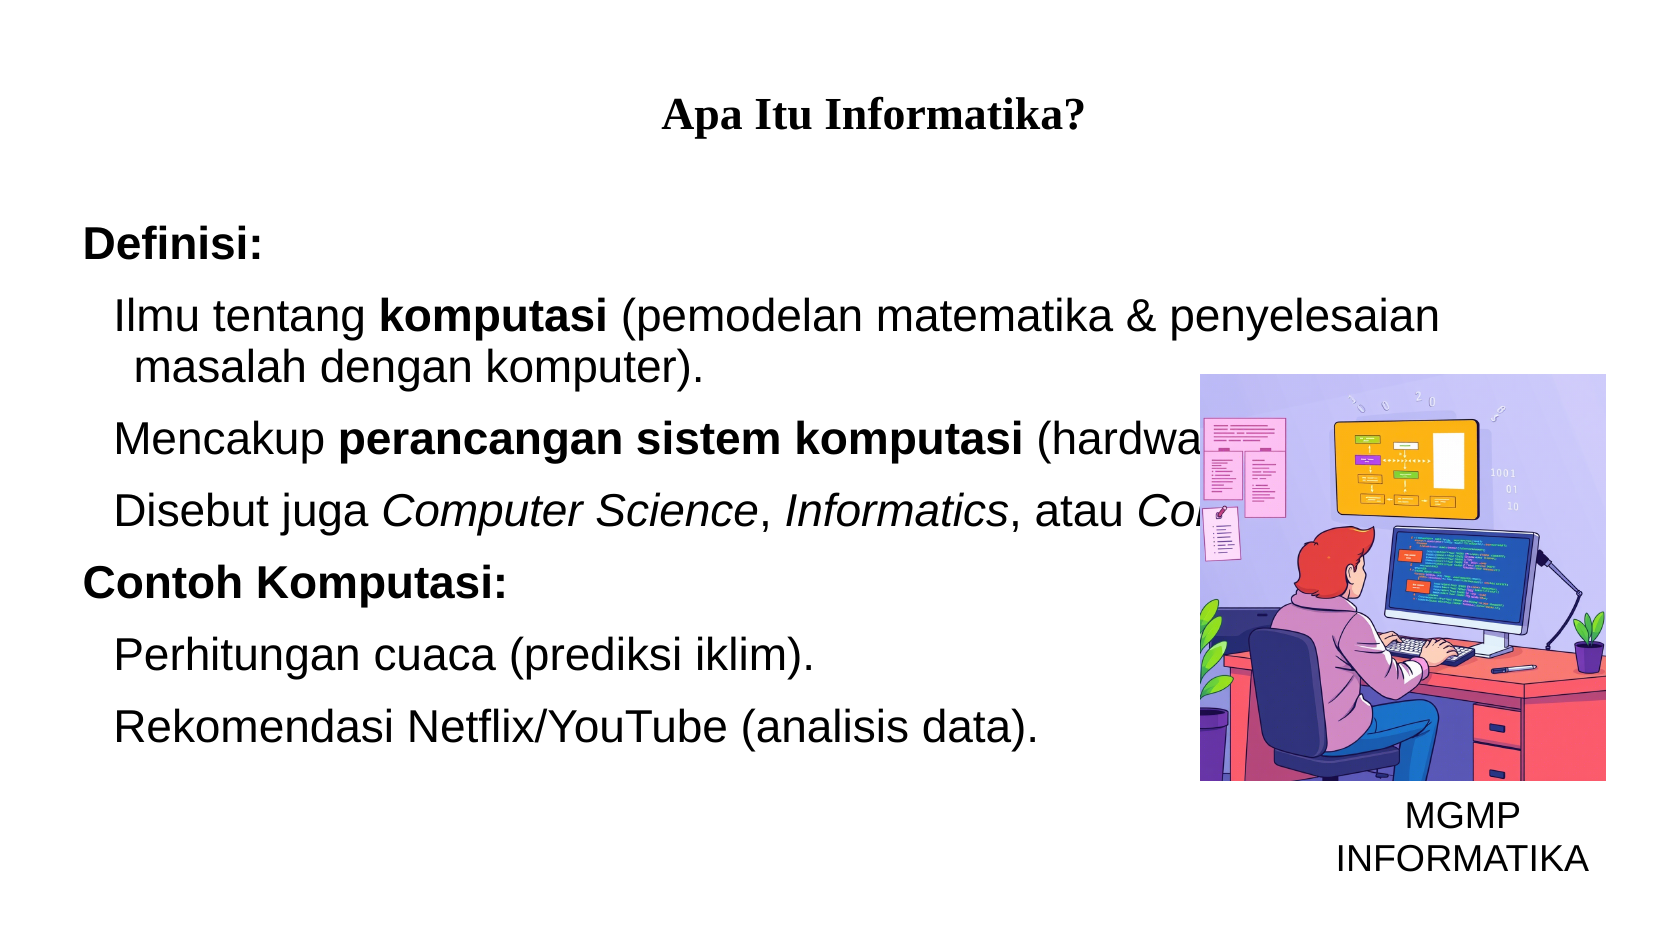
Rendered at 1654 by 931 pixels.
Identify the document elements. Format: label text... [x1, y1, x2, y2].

list Definisi: Ilmu tentang komputasi (pemodelan matematika & penyelesaian masalah dengan komputer). Mencakup perancangan sistem komputasi (hardware/software). Disebut juga Computer Science, Informatics, atau Computing. Contoh Komputasi: Perhitungan cuaca (prediksi iklim). Rekomendasi Netflix/YouTube (analisis data). [82, 217, 1571, 758]
text_box MGMP INFORMATIKA [1312, 787, 1613, 887]
picture [1200, 374, 1606, 781]
title Apa Itu Informatika? [82, 37, 1571, 193]
